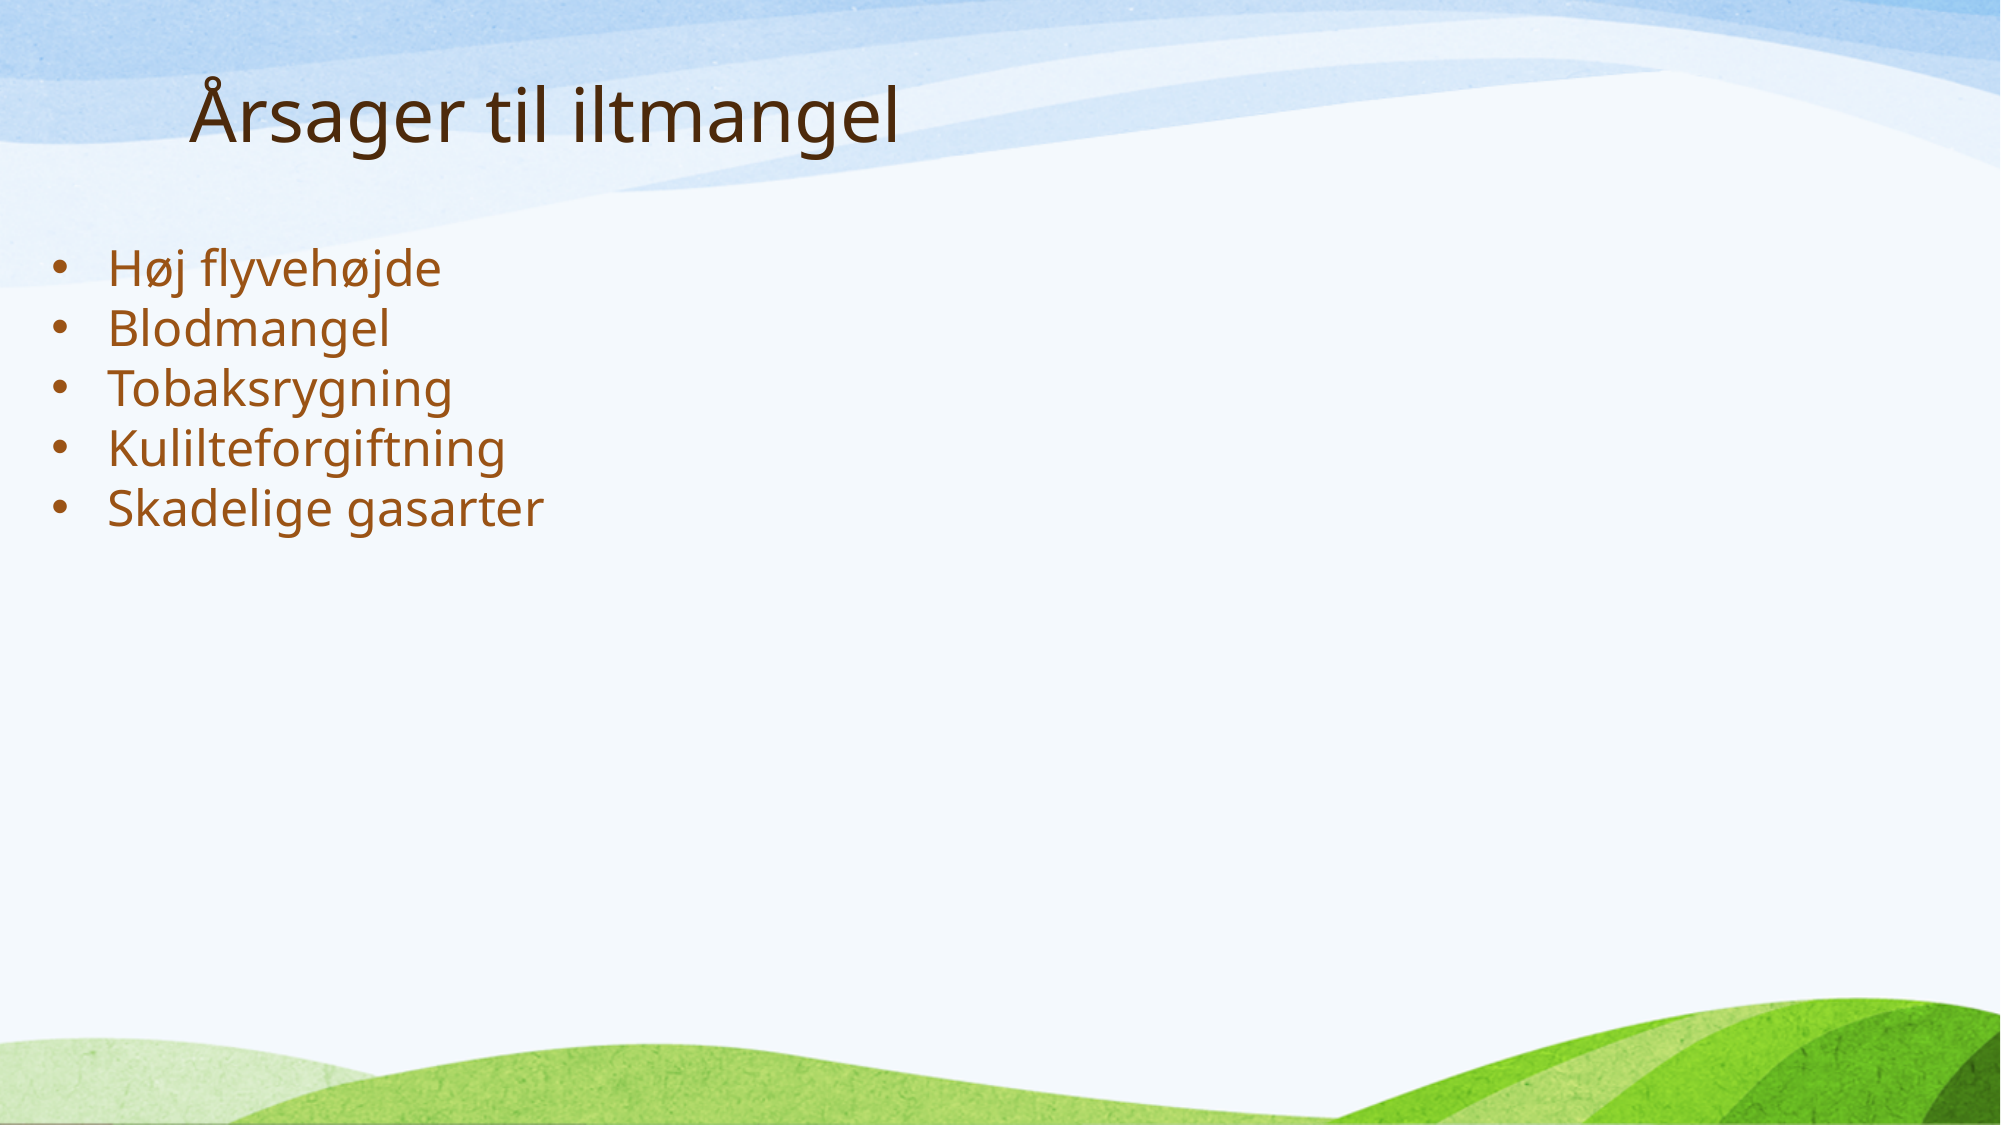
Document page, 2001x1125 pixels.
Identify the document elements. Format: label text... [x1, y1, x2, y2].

text_box Høj flyvehøjde Blodmangel Tobaksrygning Kulilteforgiftning Skadelige gasarter [36, 229, 1908, 545]
picture [0, 0, 2001, 1125]
title Årsager til iltmangel [174, 50, 1825, 167]
